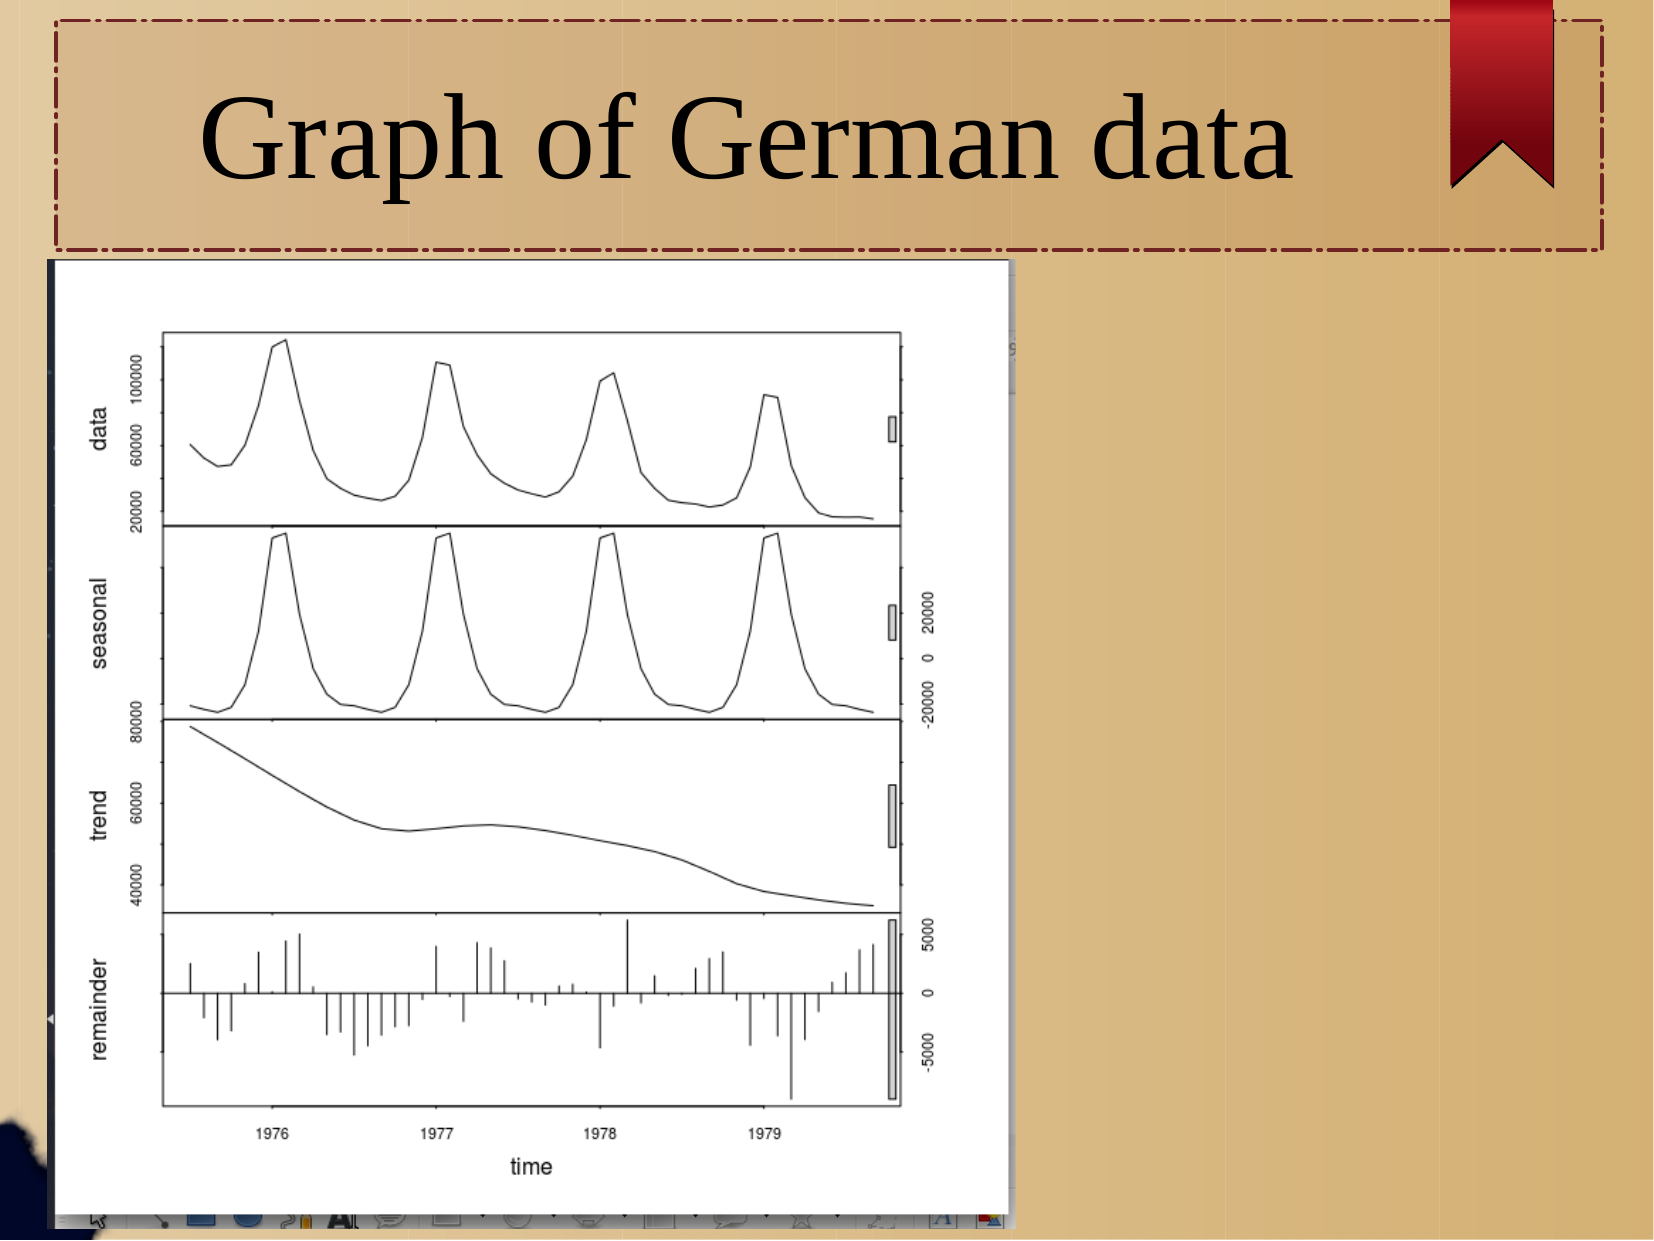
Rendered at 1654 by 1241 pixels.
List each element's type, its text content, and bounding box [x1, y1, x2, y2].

title Graph of German data [82, 47, 1412, 229]
picture [47, 259, 1016, 1229]
